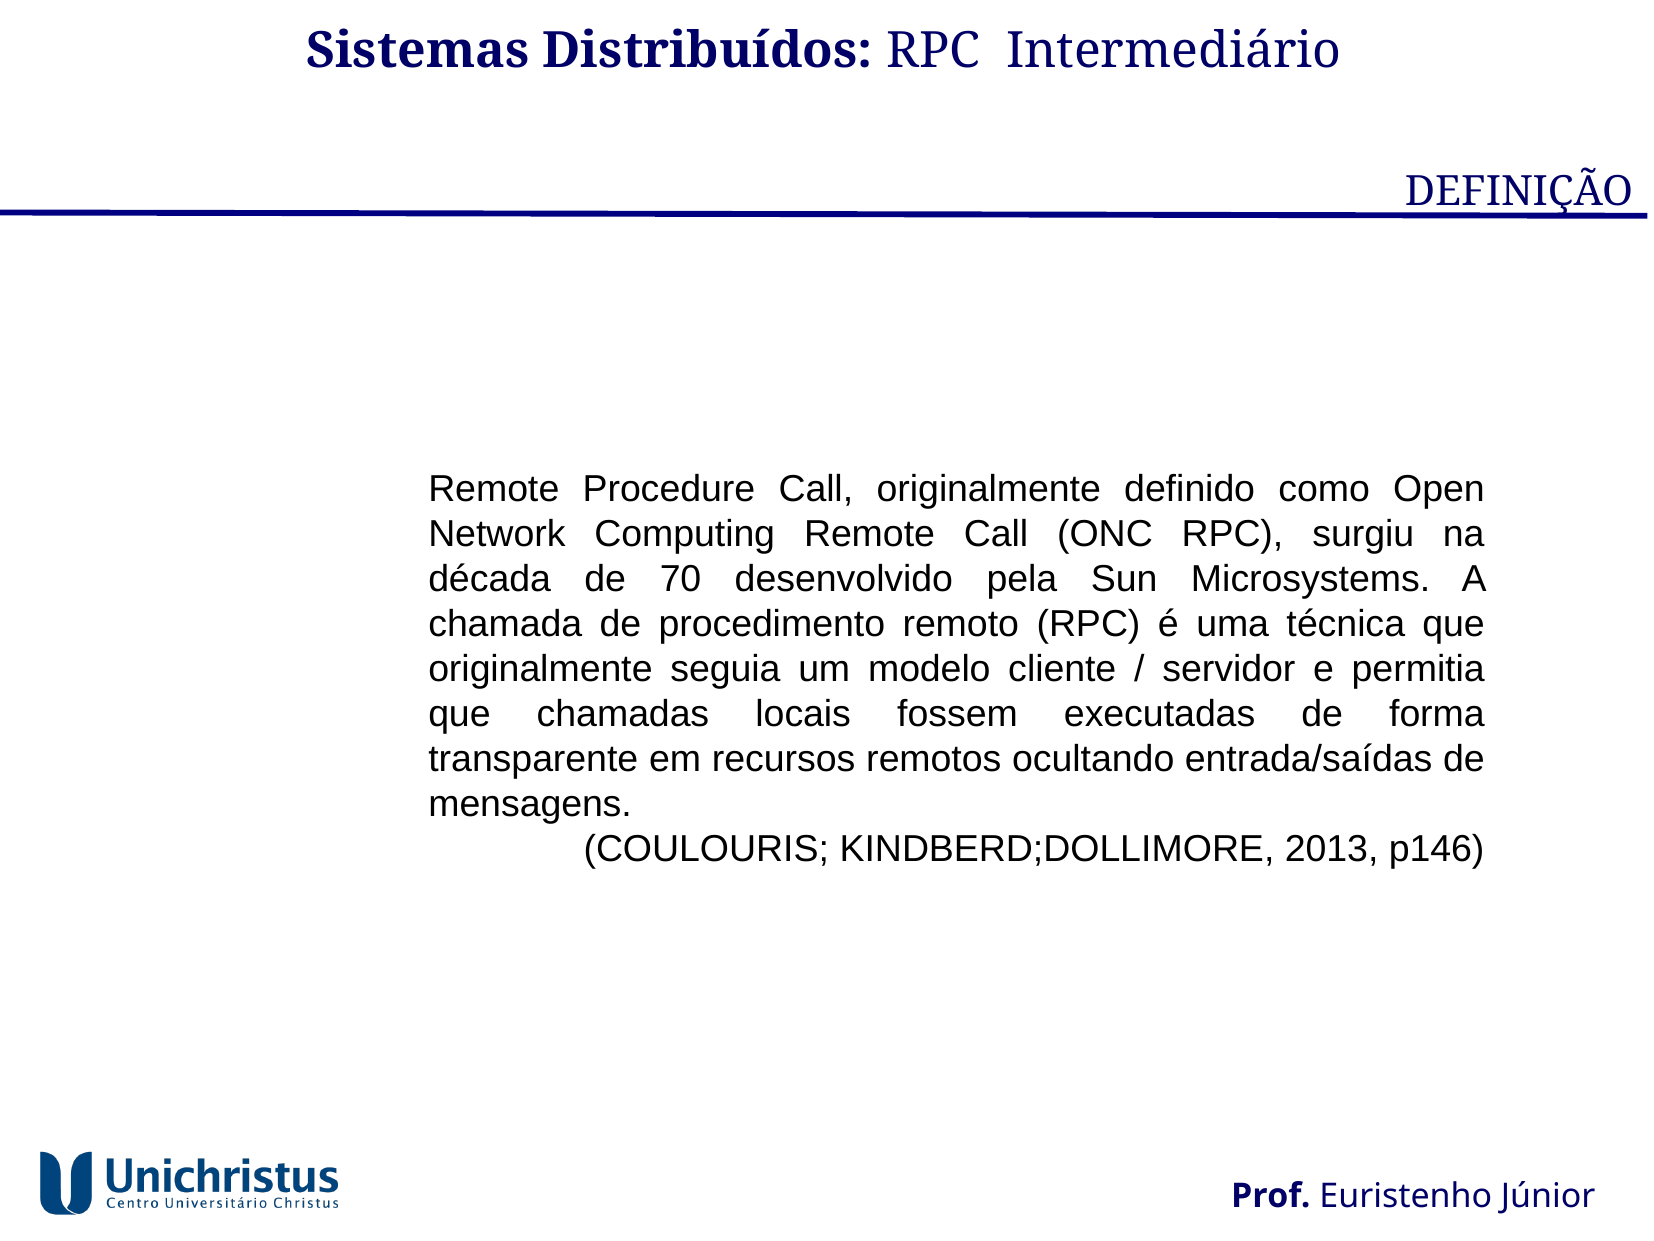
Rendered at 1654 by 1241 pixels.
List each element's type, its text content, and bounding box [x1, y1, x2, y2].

picture [35, 1148, 343, 1217]
text_box Remote Procedure Call, originalmente definido como Open Network Computing Remote Call (ONC RPC), surgiu na década de 70 desenvolvido pela Sun Microsystems. A chamada de procedimento remoto (RPC) é uma técnica que originalmente seguia um modelo cliente / servidor e permitia que chamadas locais fossem executadas de forma transparente em recursos remotos ocultando entrada/saídas de mensagens. (COULOURIS; KINDBERD;DOLLIMORE, 2013, p146) [413, 448, 1500, 792]
text_box Sistemas Distribuídos: RPC Intermediário [291, 6, 1363, 113]
text_box Prof. Euristenho Júnior [1216, 1163, 1654, 1224]
text_box DEFINIÇÃO [1390, 153, 1654, 223]
